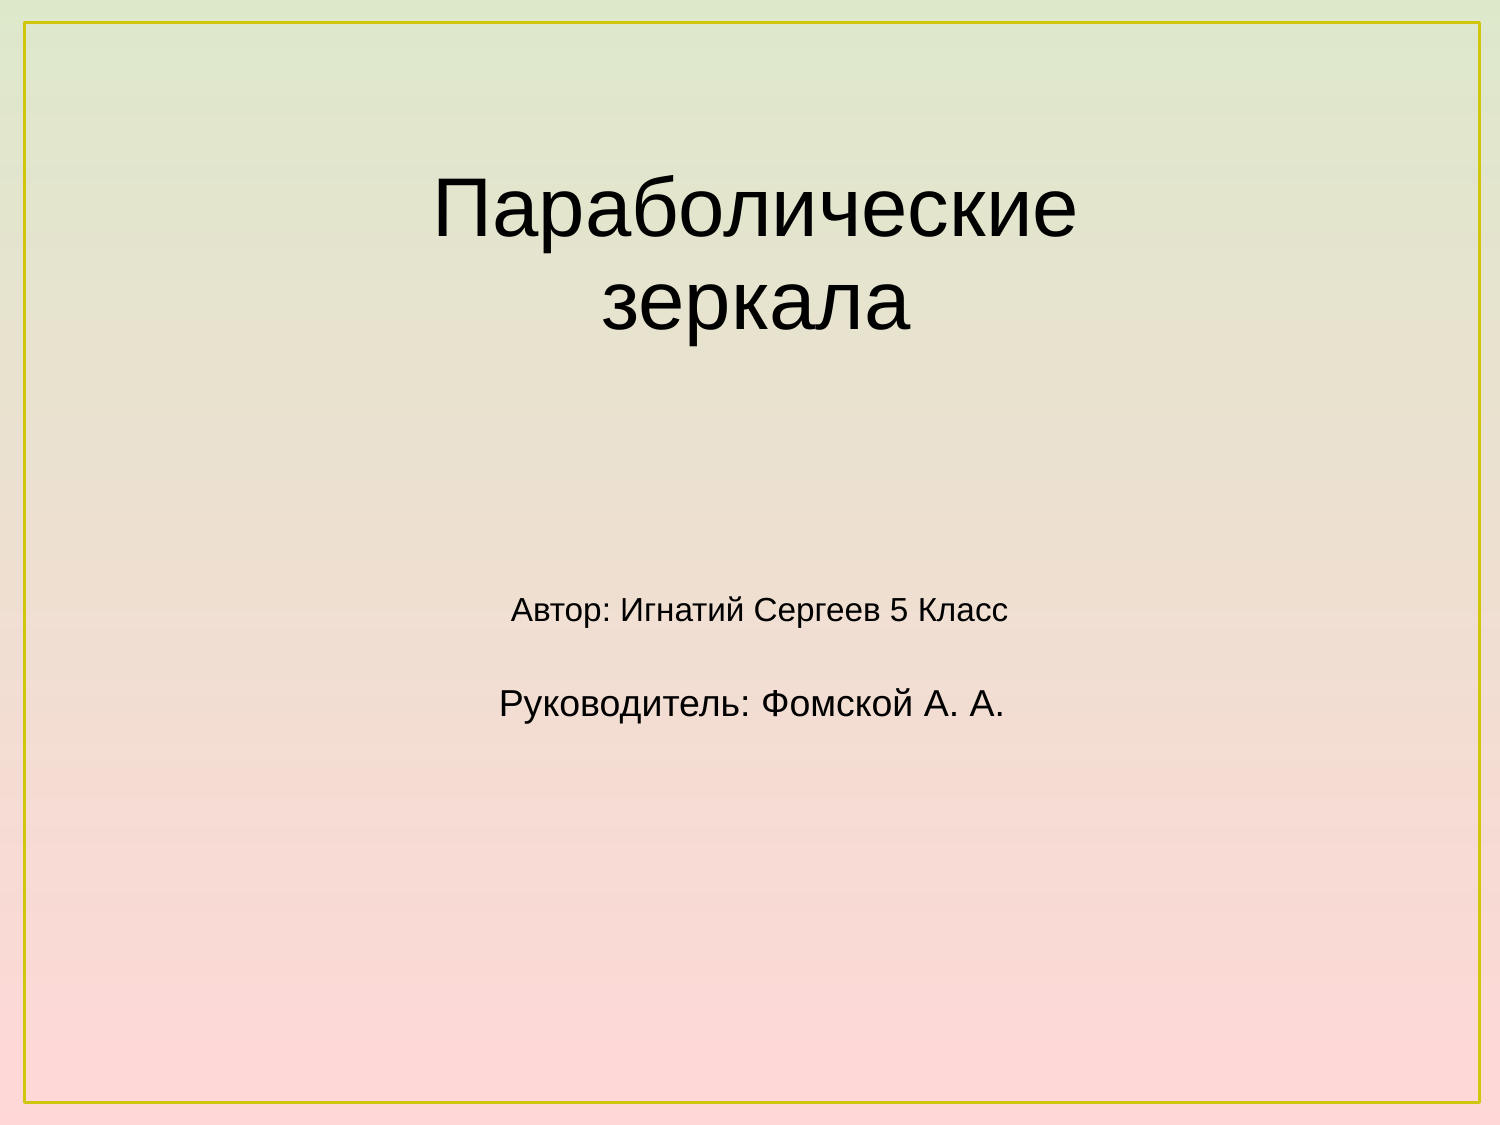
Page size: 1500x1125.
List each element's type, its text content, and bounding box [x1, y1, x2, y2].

text_box Автор: Игнатий Сергеев 5 Класс [496, 584, 1028, 637]
text_box Параболические зеркала [283, 153, 1229, 355]
text_box Руководитель: Фомской А. А. [484, 675, 1252, 733]
